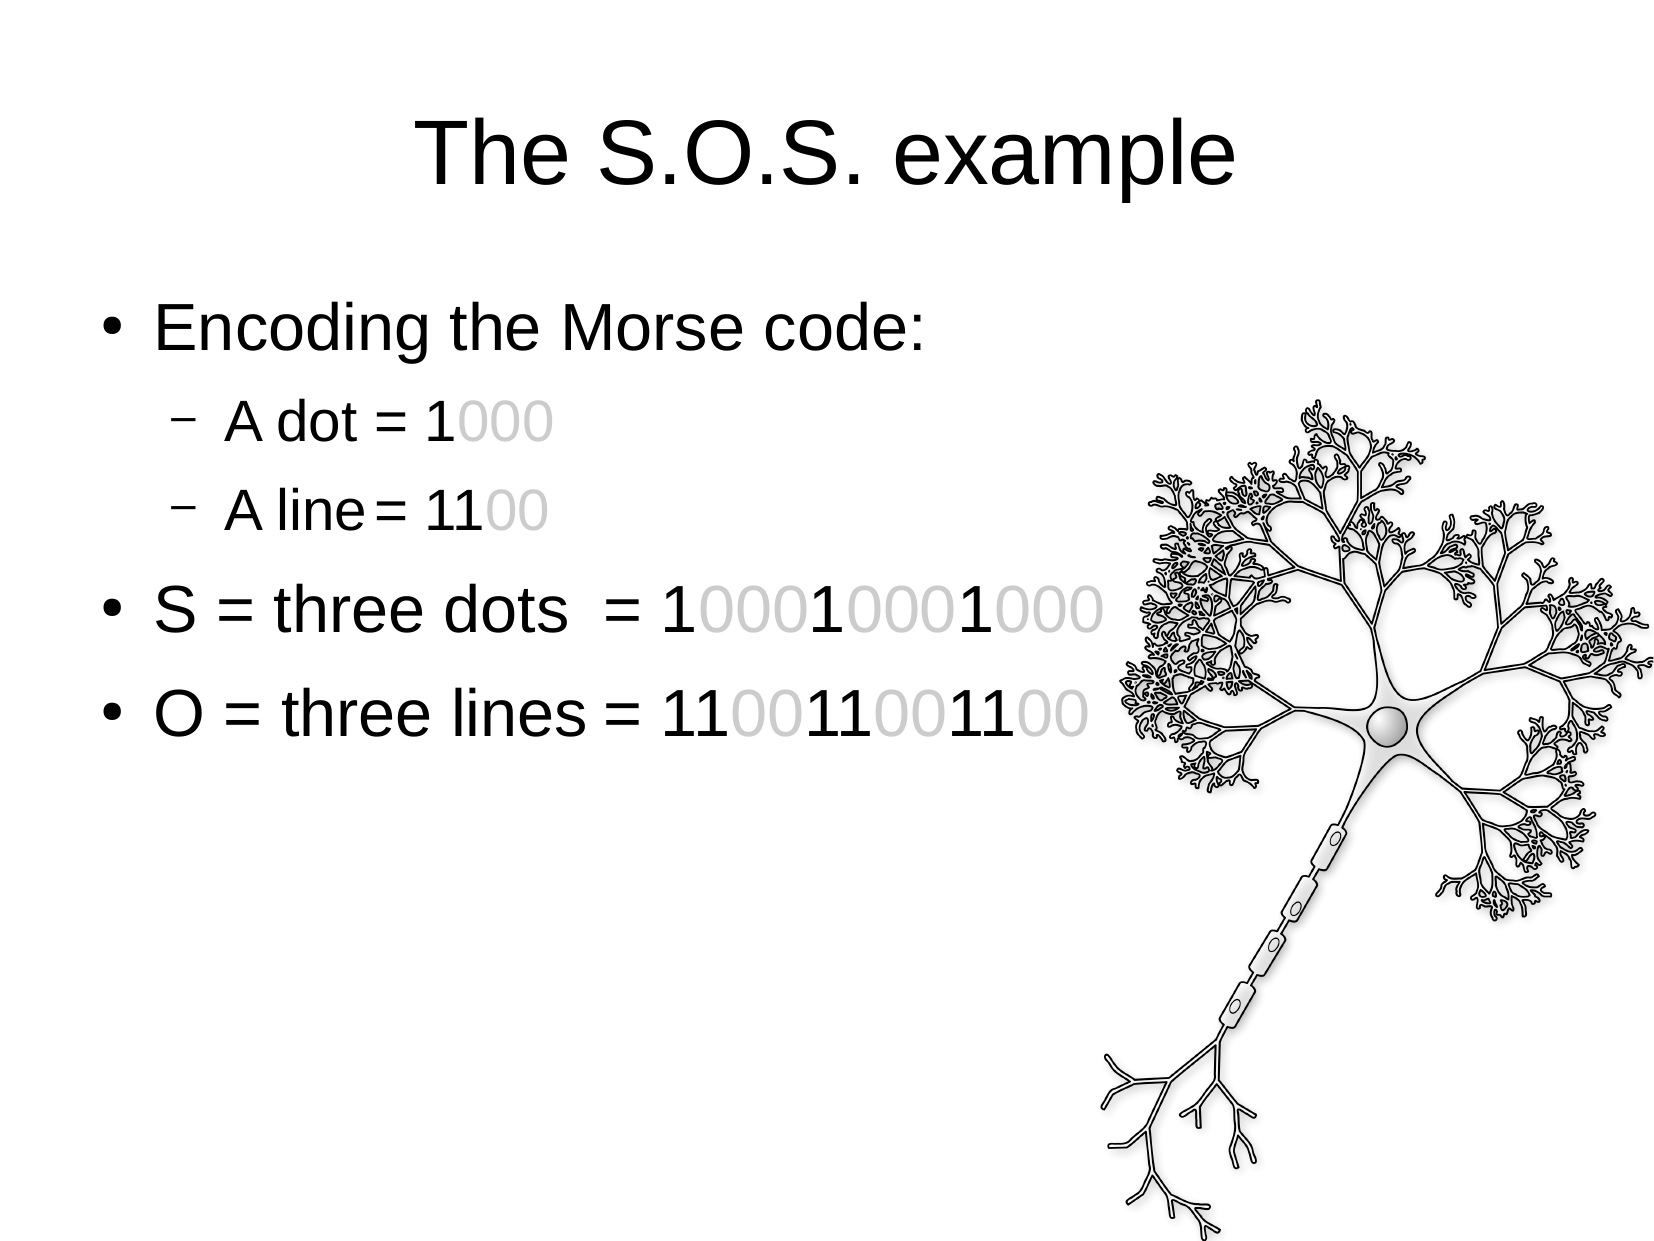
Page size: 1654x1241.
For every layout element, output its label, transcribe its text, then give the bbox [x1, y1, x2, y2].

picture [1066, 389, 1654, 1241]
list Encoding the Morse code: A dot = 1000 A line = 1100 S = three dots = 100010001000 O = three lines = 110011001100 [82, 290, 1571, 1010]
title The S.O.S. example [82, 49, 1571, 257]
